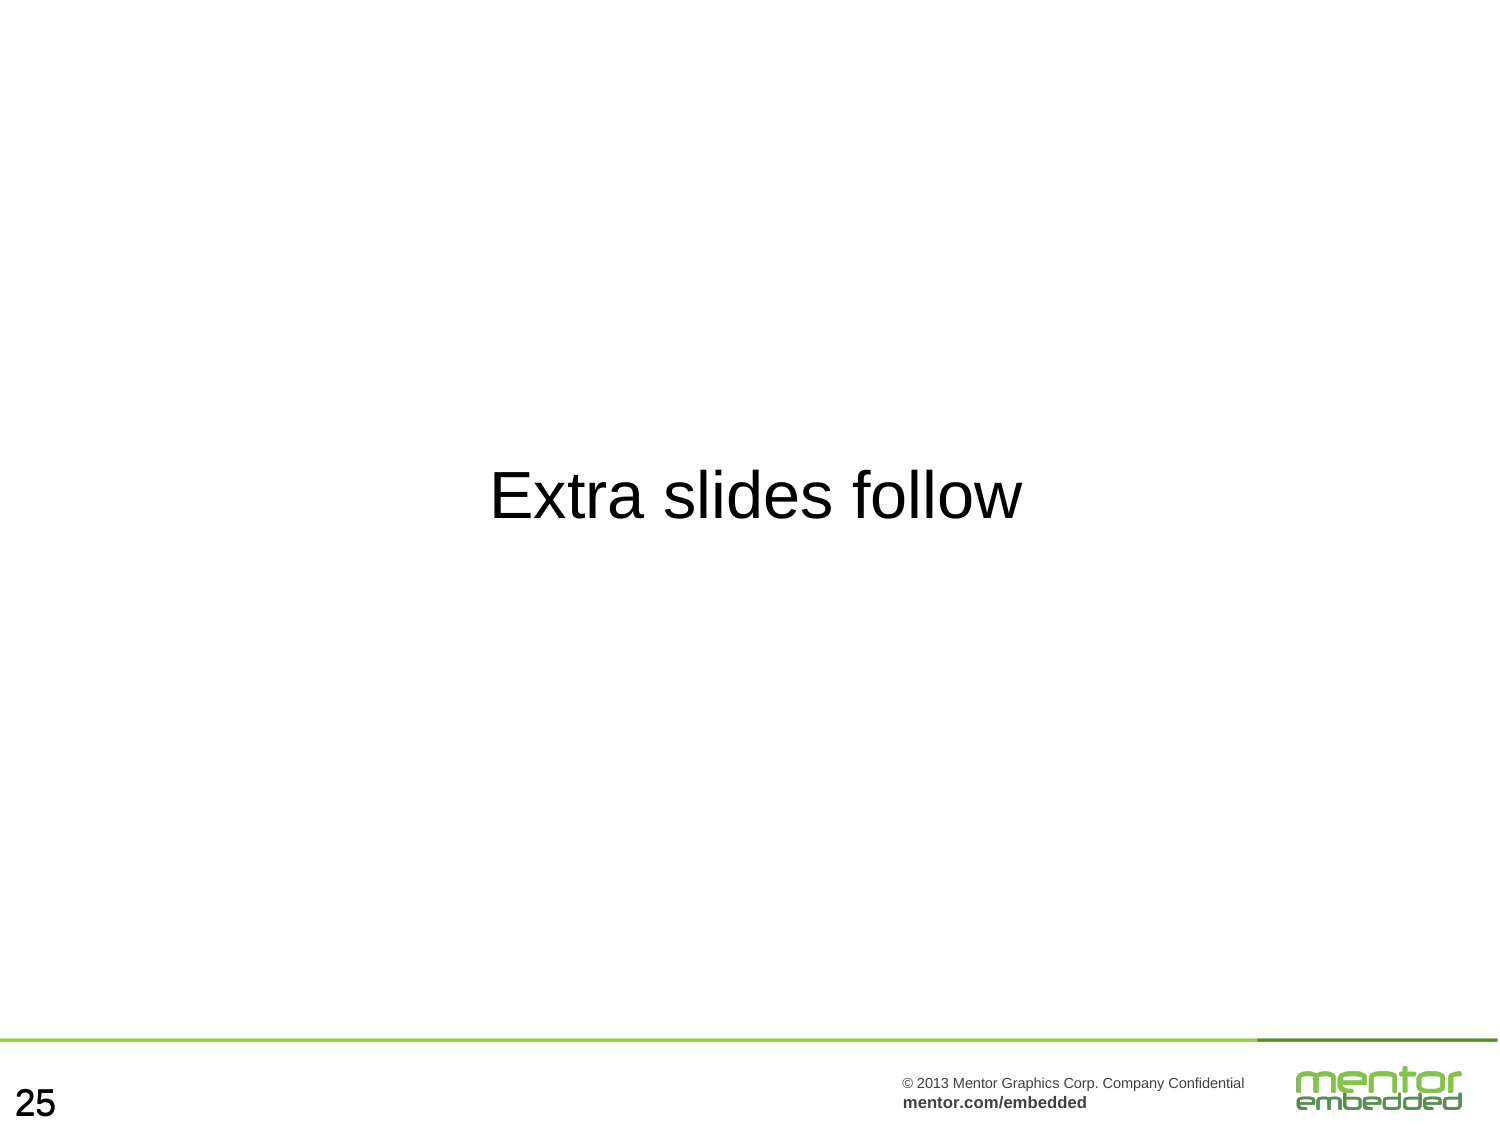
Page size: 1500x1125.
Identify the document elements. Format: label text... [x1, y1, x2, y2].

text_box Extra slides follow [24, 12, 1488, 975]
picture [1292, 1062, 1464, 1114]
